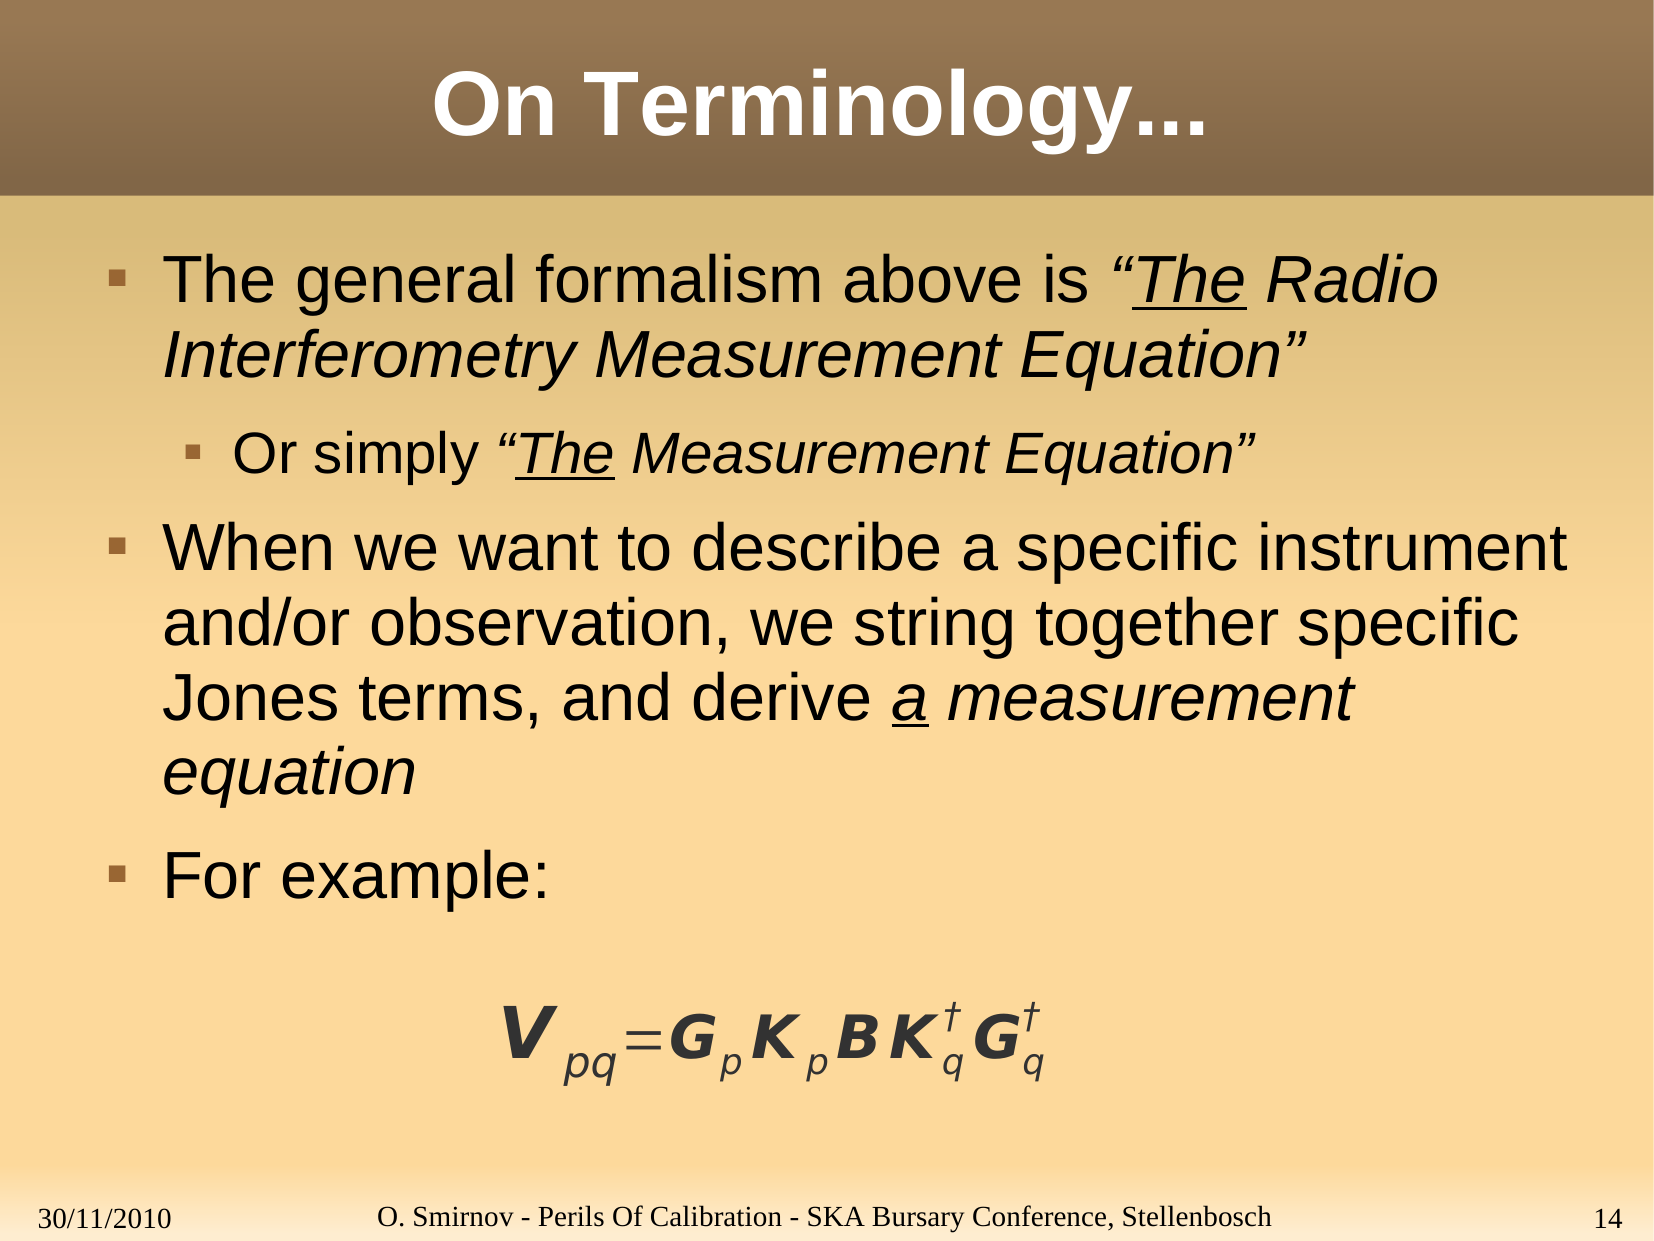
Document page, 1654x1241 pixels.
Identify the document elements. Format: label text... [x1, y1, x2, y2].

chart [492, 992, 1051, 1088]
list The general formalism above is “The Radio Interferometry Measurement Equation” Or simply “The Measurement Equation” When we want to describe a specific instrument and/or observation, we string together specific Jones terms, and derive a measurement equation For example: [91, 242, 1580, 1061]
title On Terminology... [76, 0, 1565, 208]
picture [0, 0, 1654, 1241]
